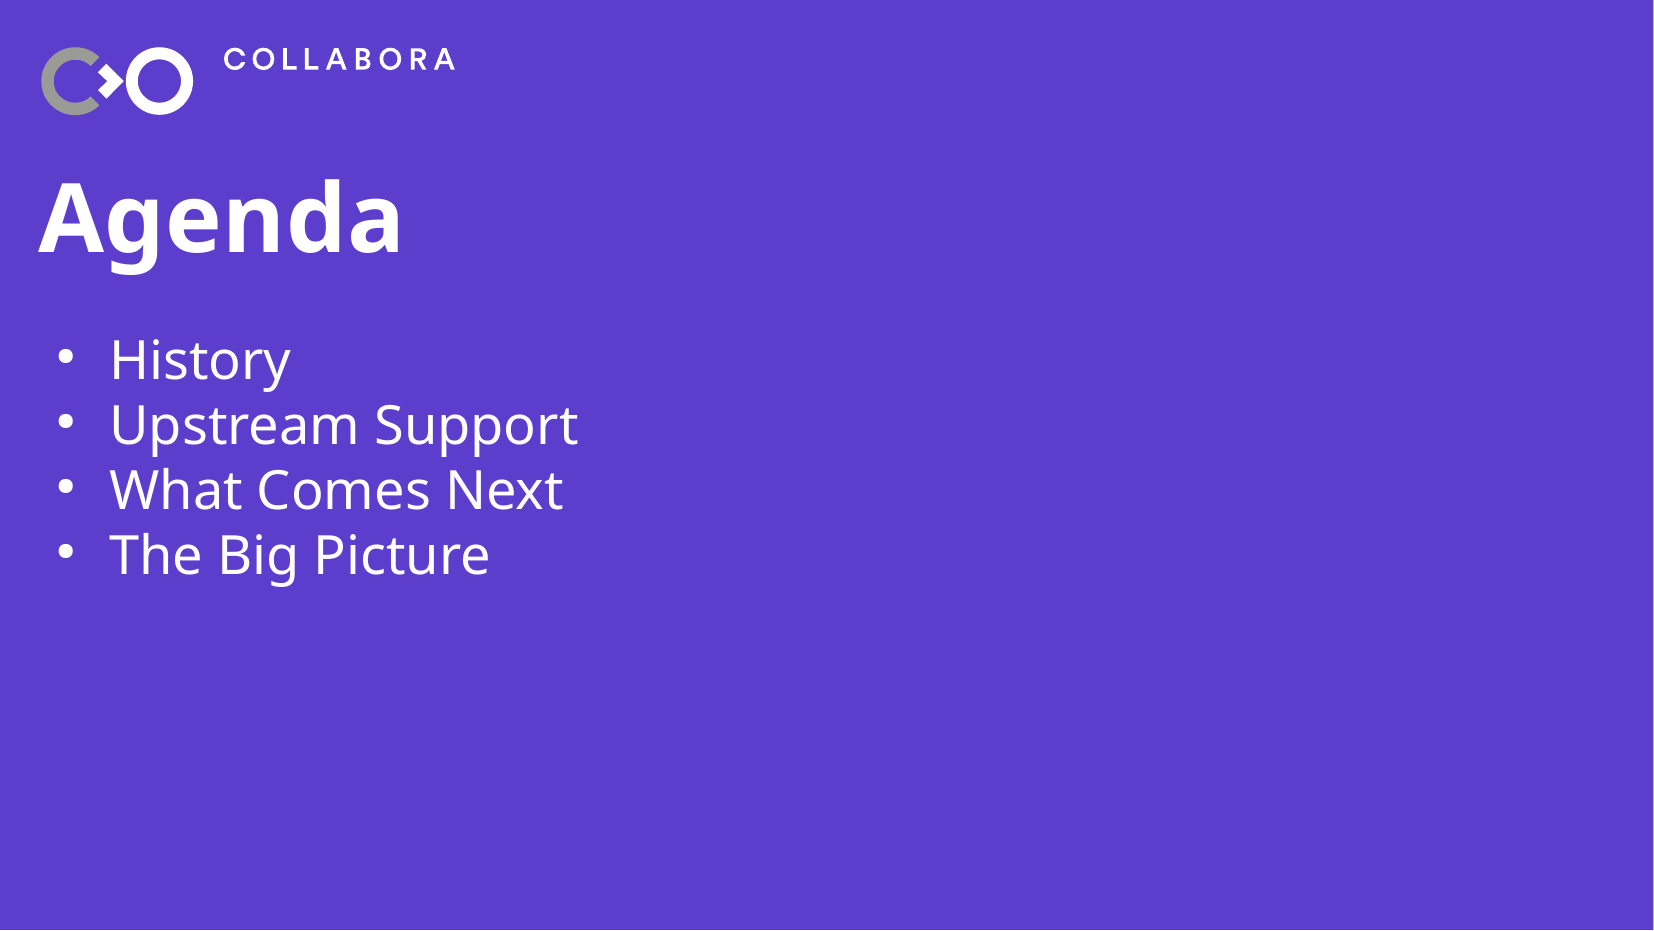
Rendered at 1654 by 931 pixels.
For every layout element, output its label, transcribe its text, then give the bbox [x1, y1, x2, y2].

title Agenda [38, 156, 1614, 213]
list History Upstream Support What Comes Next The Big Picture [38, 325, 1614, 613]
